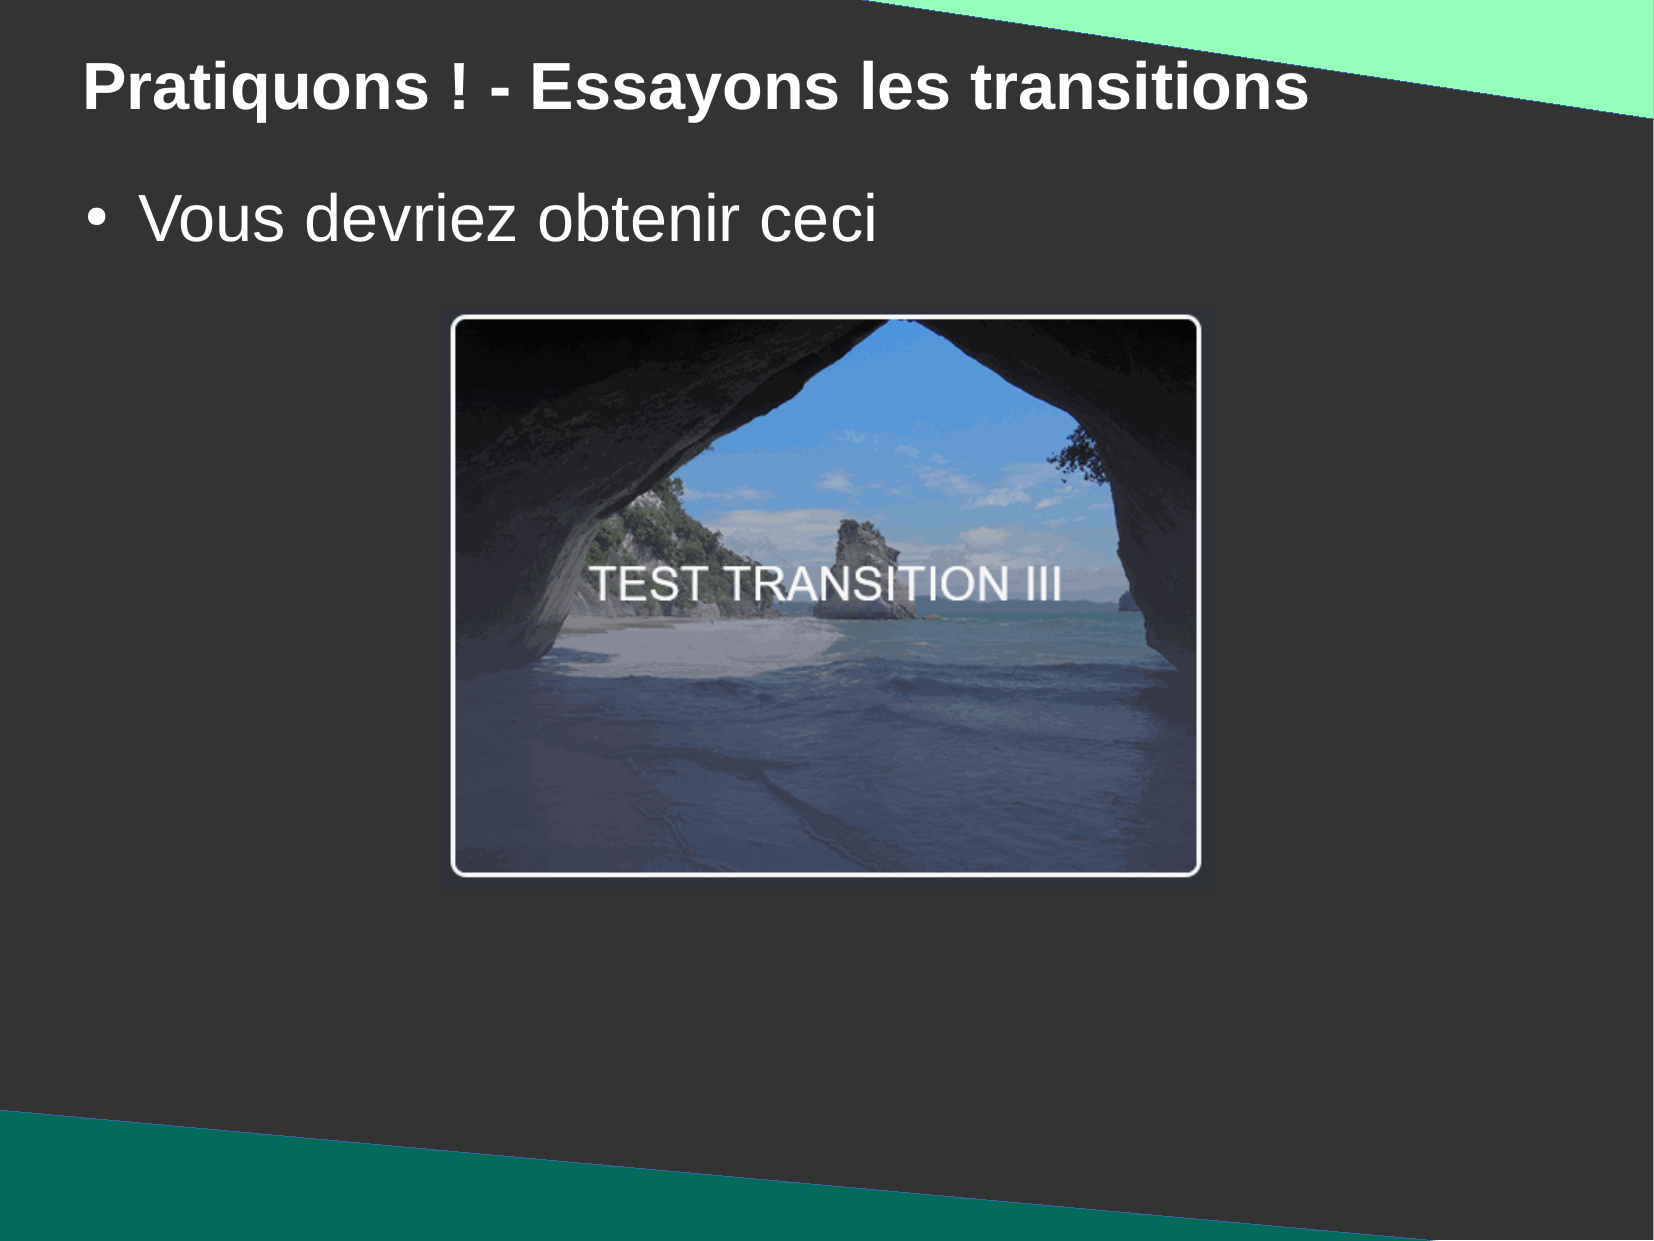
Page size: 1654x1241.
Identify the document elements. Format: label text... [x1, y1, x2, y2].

list Vous devriez obtenir ceci [67, 180, 1607, 378]
text_box [862, 0, 1654, 120]
picture [440, 307, 1214, 890]
title Pratiquons ! - Essayons les transitions [82, 49, 1630, 199]
